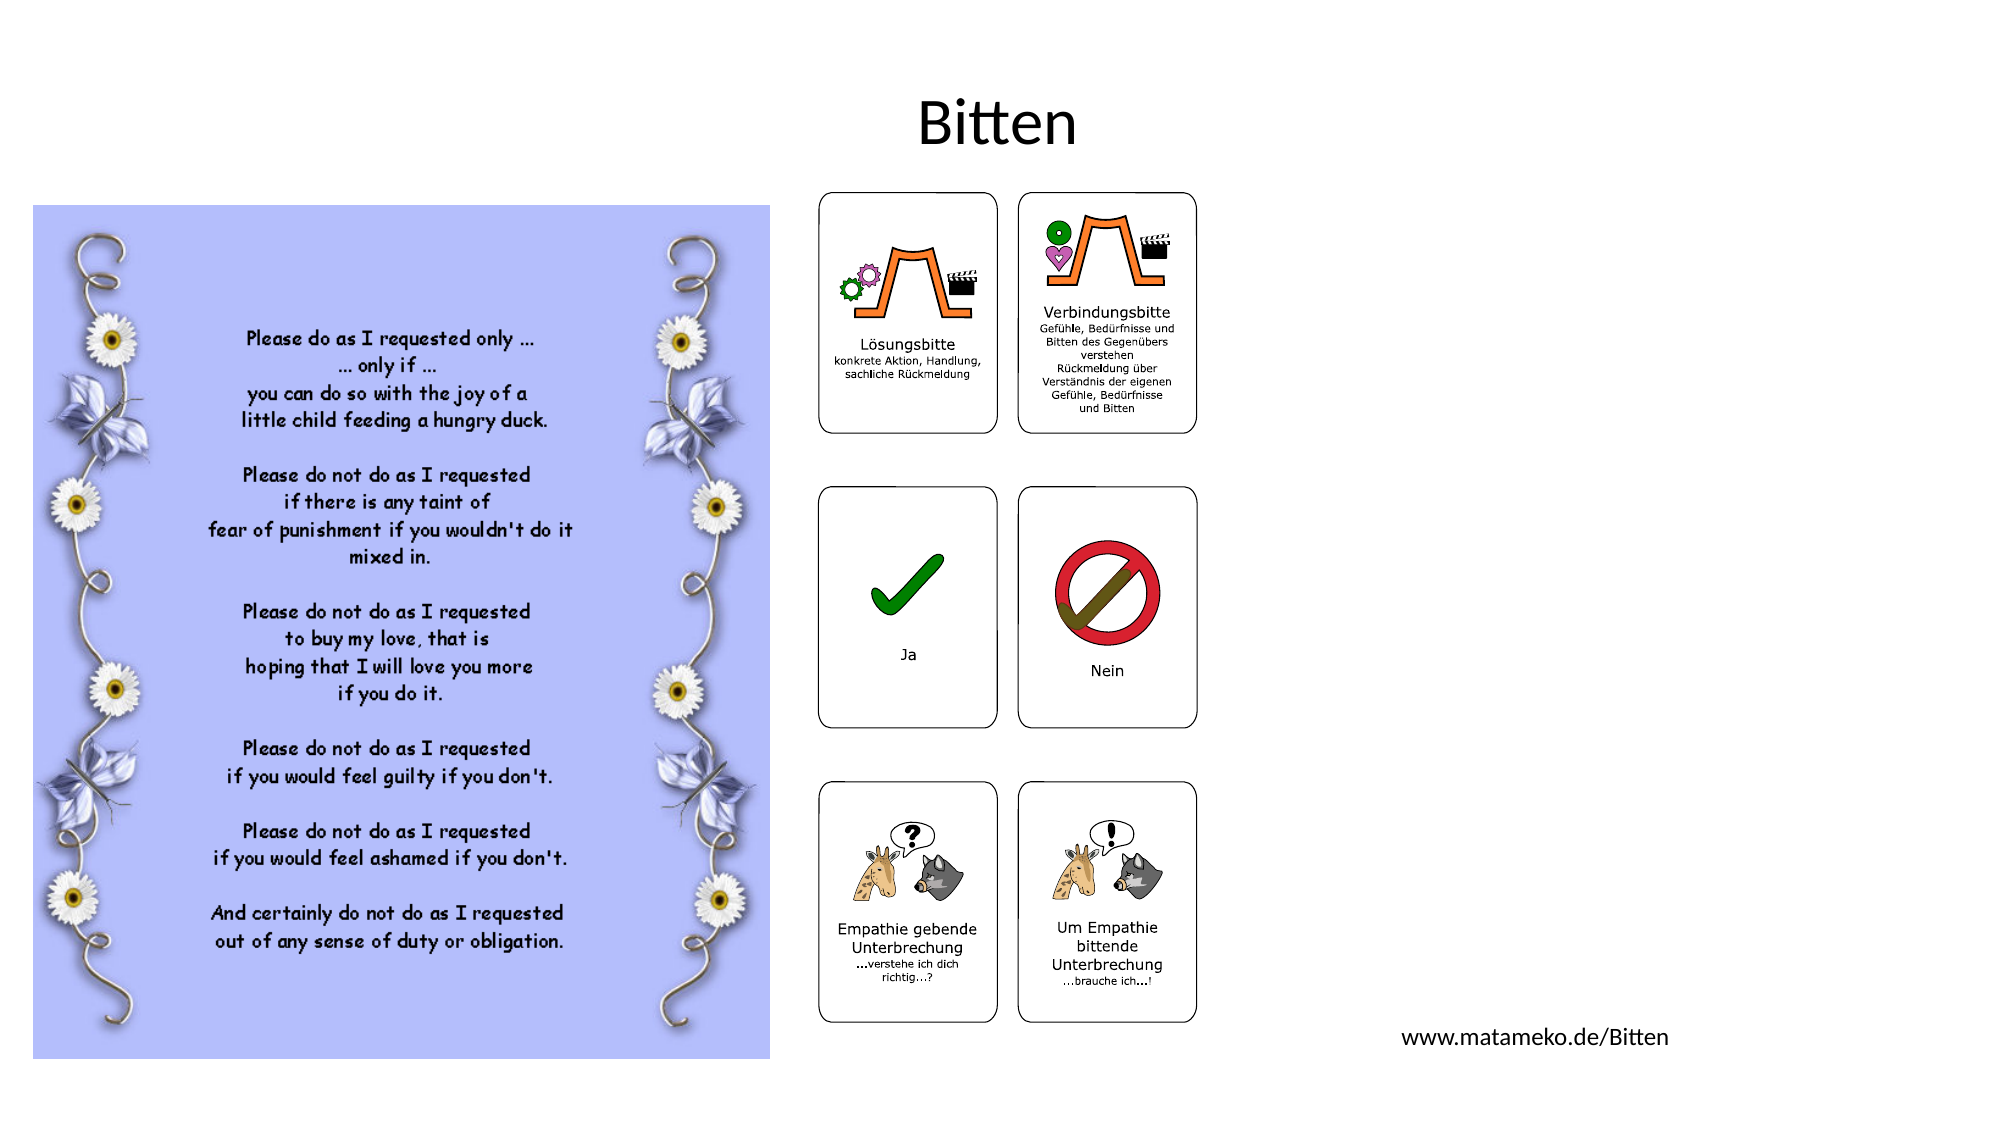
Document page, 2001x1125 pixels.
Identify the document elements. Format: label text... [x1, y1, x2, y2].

text_box [1052, 390, 1076, 399]
text_box [1130, 379, 1136, 386]
text_box [886, 341, 894, 350]
text_box [1102, 667, 1111, 677]
text_box [1053, 309, 1062, 318]
text_box [1149, 924, 1158, 933]
text_box [1080, 350, 1120, 360]
text_box [1107, 822, 1116, 839]
text_box [1111, 309, 1119, 318]
text_box [1140, 233, 1169, 259]
text_box [1092, 665, 1101, 677]
text_box [888, 941, 902, 954]
text_box [1065, 324, 1071, 333]
text_box [1121, 391, 1127, 399]
text_box [1112, 924, 1129, 936]
text_box [969, 926, 977, 935]
text_box [1116, 667, 1124, 677]
text_box [927, 356, 934, 365]
text_box [935, 358, 947, 365]
text_box [1133, 364, 1139, 373]
text_box [1068, 924, 1082, 933]
text_box [1053, 959, 1062, 971]
text_box [1145, 326, 1151, 333]
text_box [1130, 921, 1144, 933]
text_box [868, 961, 880, 968]
text_box [1154, 961, 1162, 973]
text_box [1072, 959, 1078, 971]
text_box [1104, 337, 1138, 348]
text_box [1120, 940, 1129, 952]
text_box [1089, 324, 1108, 333]
text_box [944, 959, 958, 968]
text_box [901, 649, 907, 661]
text_box [914, 341, 921, 351]
text_box [1146, 337, 1168, 346]
text_box [914, 858, 964, 901]
text_box [1040, 324, 1064, 333]
text_box [1072, 339, 1078, 346]
text_box [922, 855, 931, 866]
text_box [872, 942, 878, 954]
text_box [945, 944, 953, 953]
text_box [1131, 324, 1144, 333]
text_box [1143, 391, 1163, 399]
text_box [1090, 940, 1110, 952]
text_box [959, 922, 967, 935]
text_box [1103, 363, 1109, 373]
text_box [1077, 940, 1086, 952]
text_box [1111, 942, 1119, 952]
text_box [1086, 392, 1096, 401]
text_box [1097, 377, 1105, 386]
text_box [1108, 840, 1115, 847]
text_box [1098, 924, 1111, 933]
text_box [862, 926, 870, 938]
text_box [878, 341, 885, 351]
text_box [941, 926, 949, 935]
text_box [863, 944, 871, 953]
text_box [855, 247, 972, 318]
text_box [852, 942, 862, 954]
text_box [1139, 337, 1145, 346]
text_box [873, 369, 887, 379]
text_box [1116, 324, 1130, 333]
text_box [871, 926, 879, 935]
text_box [1128, 390, 1142, 399]
text_box [1140, 363, 1158, 373]
text_box [1092, 978, 1098, 985]
text_box [936, 944, 944, 954]
text_box [1155, 326, 1161, 333]
text_box [1043, 306, 1054, 318]
text_box [1054, 840, 1098, 898]
text_box [927, 959, 933, 968]
text_box [1082, 978, 1091, 985]
text_box [913, 926, 922, 938]
text_box [1123, 366, 1129, 375]
text_box [1063, 961, 1071, 970]
text_box [885, 356, 905, 365]
text_box [1047, 337, 1071, 346]
text_box [932, 922, 940, 935]
text_box [1047, 215, 1165, 286]
text_box [902, 973, 915, 984]
text_box [1090, 379, 1096, 386]
text_box [878, 944, 887, 954]
text_box [1150, 306, 1170, 318]
text_box [904, 824, 921, 848]
text_box [1055, 540, 1160, 646]
text_box Bitten [902, 70, 1098, 167]
text_box [954, 944, 962, 957]
text_box [835, 356, 853, 365]
text_box [1121, 352, 1133, 360]
text_box [935, 339, 955, 351]
text_box [950, 925, 958, 935]
text_box [1093, 403, 1099, 413]
text_box [839, 263, 881, 302]
text_box [1137, 306, 1146, 318]
text_box [898, 369, 911, 379]
text_box [927, 973, 933, 982]
text_box [1042, 377, 1055, 386]
text_box [912, 369, 933, 379]
text_box [964, 358, 970, 365]
text_box [1101, 390, 1120, 399]
text_box [1130, 942, 1138, 952]
text_box [1078, 961, 1087, 971]
text_box [1113, 857, 1163, 900]
text_box [1104, 404, 1128, 413]
text_box [895, 341, 903, 350]
text_box [1088, 921, 1097, 933]
text_box [1159, 379, 1165, 386]
text_box [923, 926, 931, 935]
text_box [1045, 246, 1073, 272]
text_box [947, 270, 977, 296]
text_box [881, 960, 901, 968]
text_box [1075, 976, 1081, 985]
text_box [871, 554, 944, 615]
text_box [902, 959, 914, 968]
text_box [1058, 363, 1102, 373]
text_box [838, 923, 847, 935]
text_box [1047, 220, 1072, 245]
text_box [1056, 377, 1076, 386]
text_box [1145, 961, 1153, 970]
text_box [1129, 309, 1136, 318]
text_box [1080, 406, 1092, 413]
text_box [1072, 324, 1084, 335]
text_box [922, 338, 930, 350]
text_box [1136, 961, 1143, 971]
picture [33, 205, 770, 1059]
text_box [1088, 958, 1102, 971]
text_box www.matameko.de/Bitten [1386, 1013, 1685, 1058]
text_box [848, 925, 861, 935]
text_box [903, 941, 934, 954]
text_box [934, 370, 942, 379]
text_box [1063, 306, 1081, 318]
text_box [854, 356, 881, 365]
text_box [904, 341, 913, 353]
text_box [1136, 377, 1145, 388]
text_box [861, 338, 877, 350]
text_box [1122, 853, 1130, 865]
text_box [1162, 324, 1174, 333]
text_box [937, 959, 943, 968]
text_box [971, 358, 977, 367]
text_box [957, 371, 970, 380]
text_box [948, 356, 954, 365]
text_box [1109, 324, 1115, 333]
text_box [1109, 377, 1127, 386]
text_box [1111, 978, 1117, 985]
text_box [880, 922, 894, 935]
text_box [1077, 390, 1083, 399]
text_box [1116, 366, 1122, 373]
text_box [908, 651, 916, 661]
text_box [1083, 306, 1100, 318]
text_box [855, 841, 899, 900]
text_box [1077, 377, 1089, 386]
text_box [1120, 309, 1128, 321]
text_box [1058, 921, 1067, 933]
text_box [1146, 379, 1152, 386]
text_box [845, 369, 869, 379]
text_box [1105, 976, 1110, 985]
text_box [882, 972, 901, 982]
text_box [1101, 309, 1109, 318]
text_box [1124, 976, 1136, 985]
text_box [935, 855, 943, 870]
text_box [899, 926, 908, 935]
text_box [1135, 853, 1143, 868]
text_box [1082, 337, 1100, 346]
text_box [1103, 958, 1134, 971]
text_box [943, 369, 956, 379]
text_box [888, 371, 894, 379]
text_box [906, 358, 912, 365]
